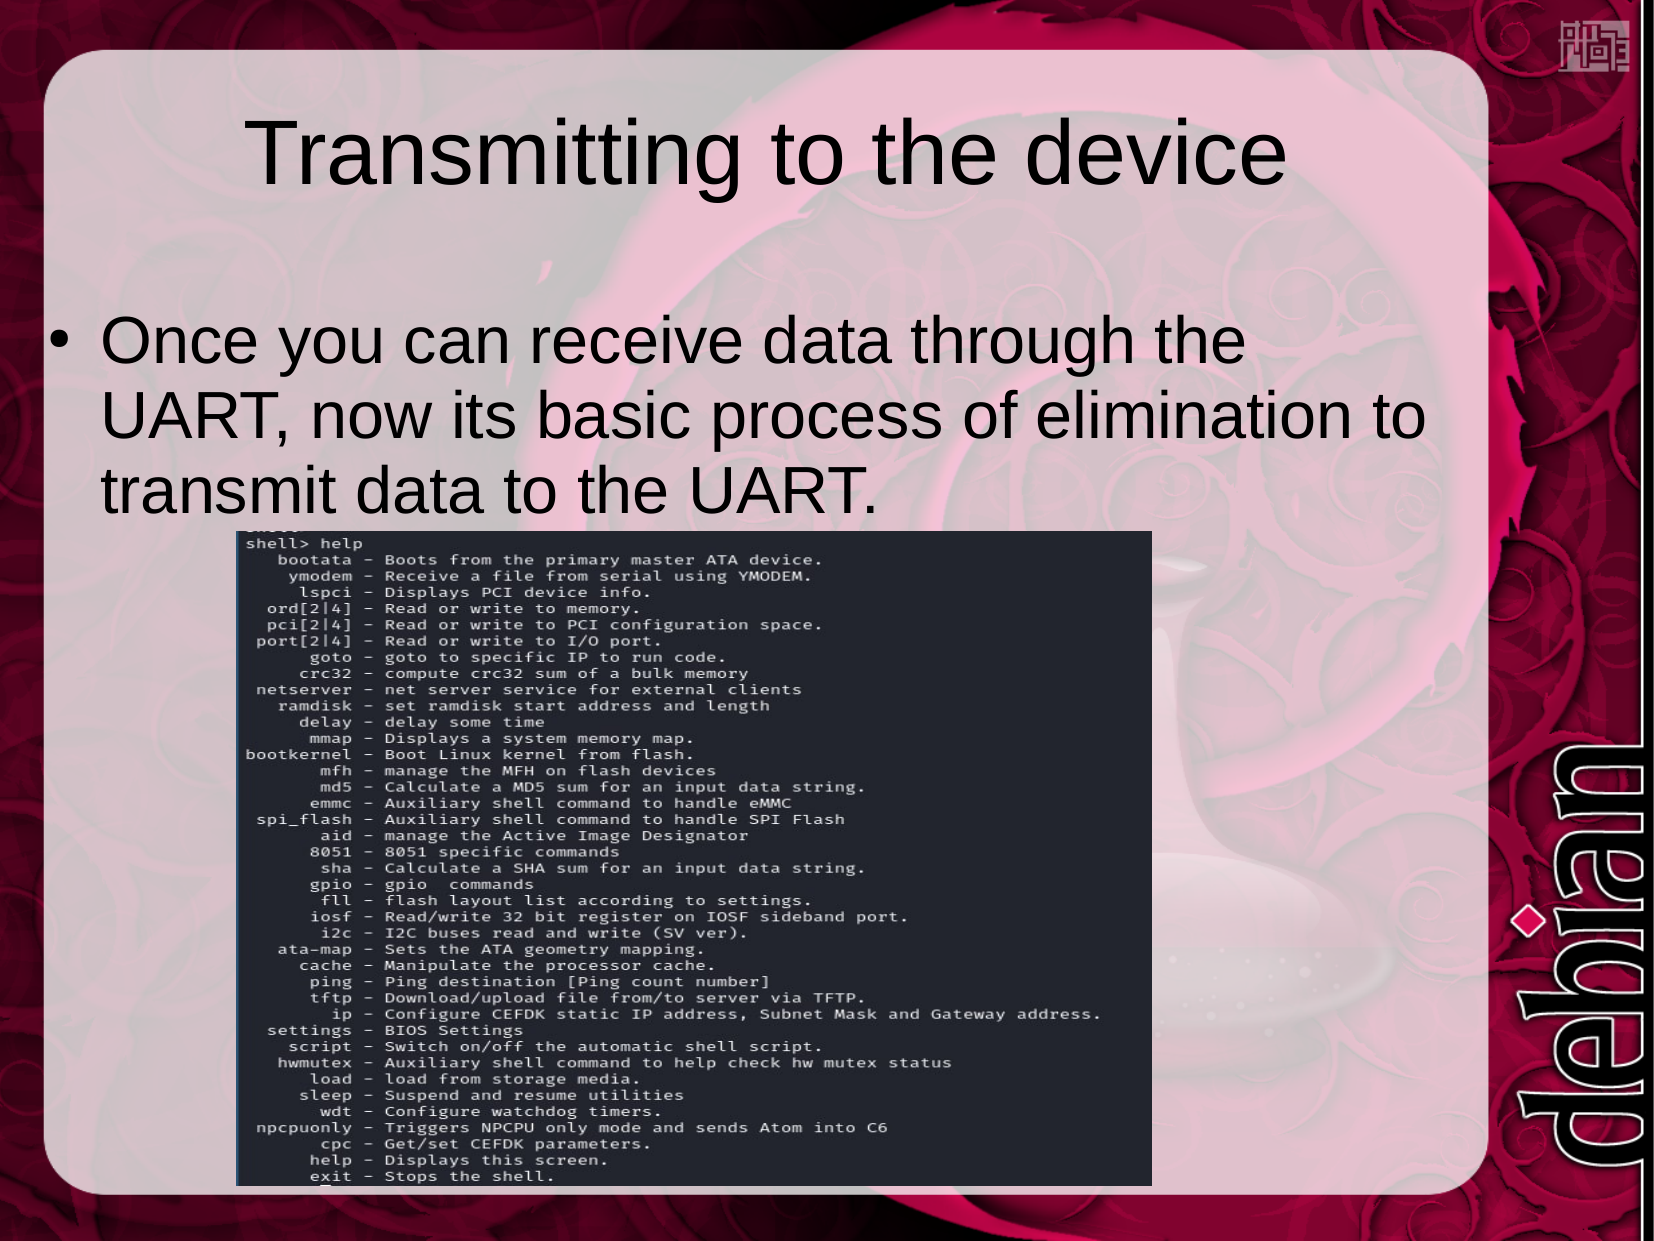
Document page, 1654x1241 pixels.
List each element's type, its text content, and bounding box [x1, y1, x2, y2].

picture [0, 0, 1654, 1241]
title Transmitting to the device [59, 49, 1477, 257]
list Once you can receive data through the UART, now its basic process of elimination to transmit data to the UART. [29, 303, 1447, 1123]
